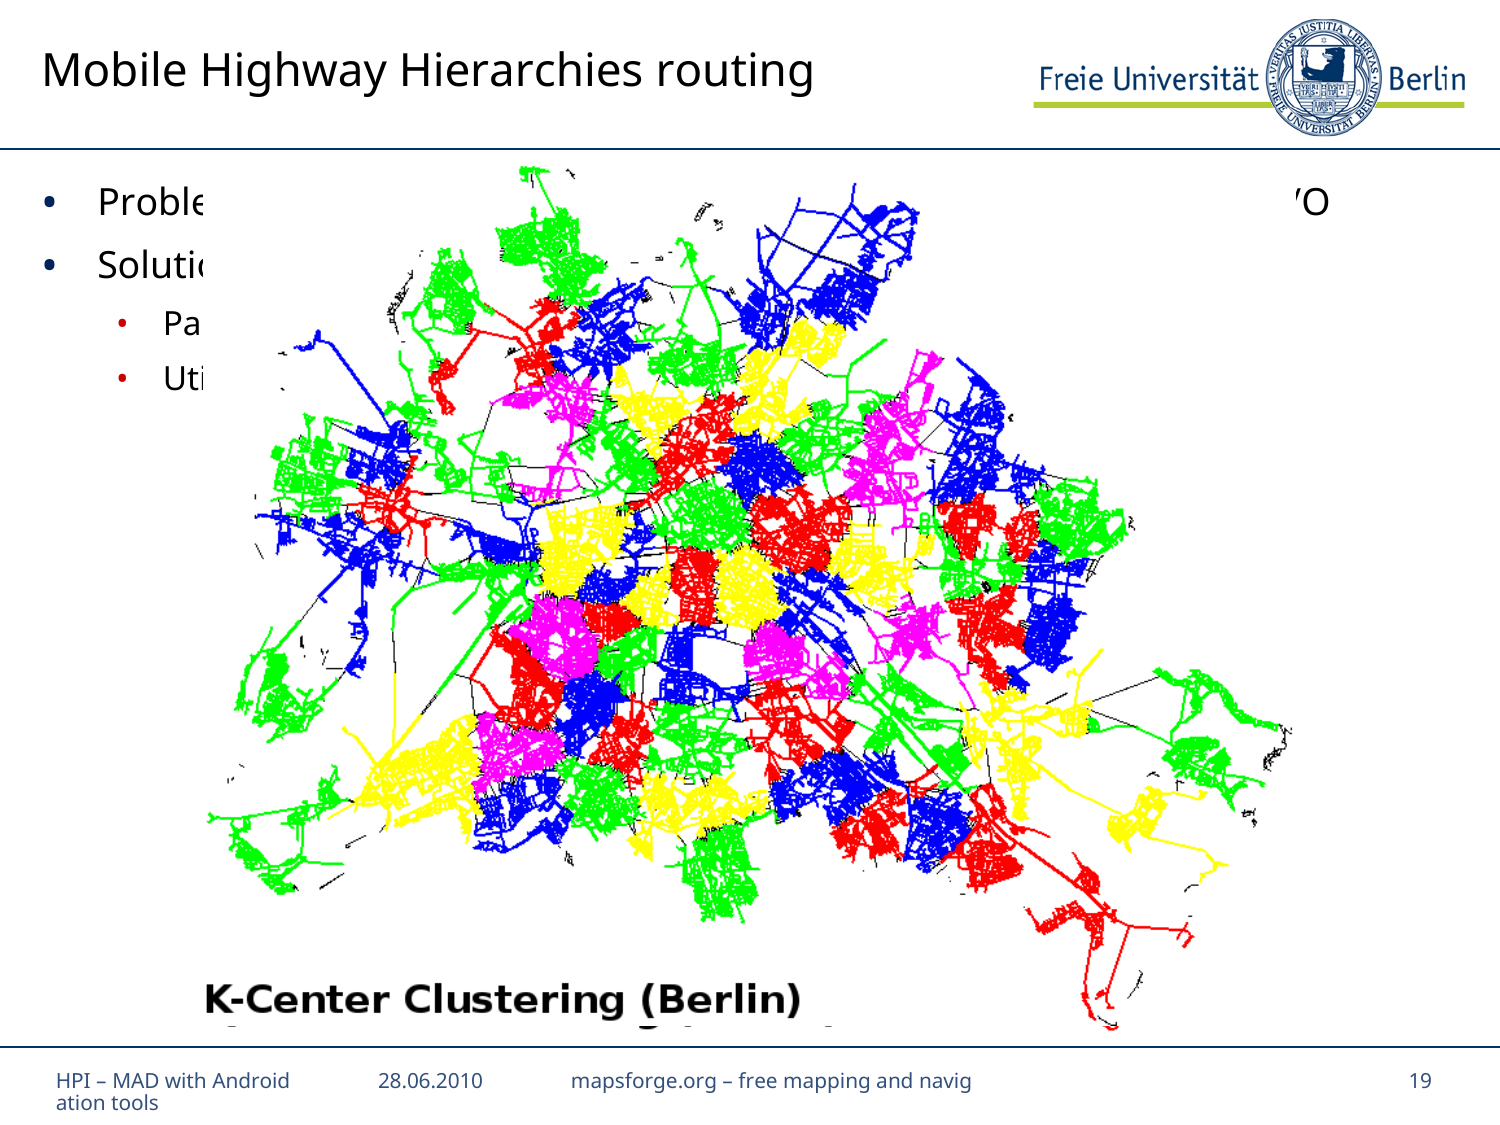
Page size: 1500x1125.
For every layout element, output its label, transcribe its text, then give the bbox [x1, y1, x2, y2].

title Mobile Highway Hierarchies routing [41, 0, 1016, 138]
picture [203, 165, 1296, 1032]
list Problem: few memory → graph cannot be hold in RAM → minimize I/O Solution: Partition each level of the graph into smaller blocks Utilize spatial locality property of HH-search [1296, 175, 1447, 919]
list Problem: few memory → graph cannot be hold in RAM → minimize I/O Solution: Partition each level of the graph into smaller blocks Utilize spatial locality property of HH-search [41, 175, 203, 919]
picture [1033, 19, 1470, 137]
